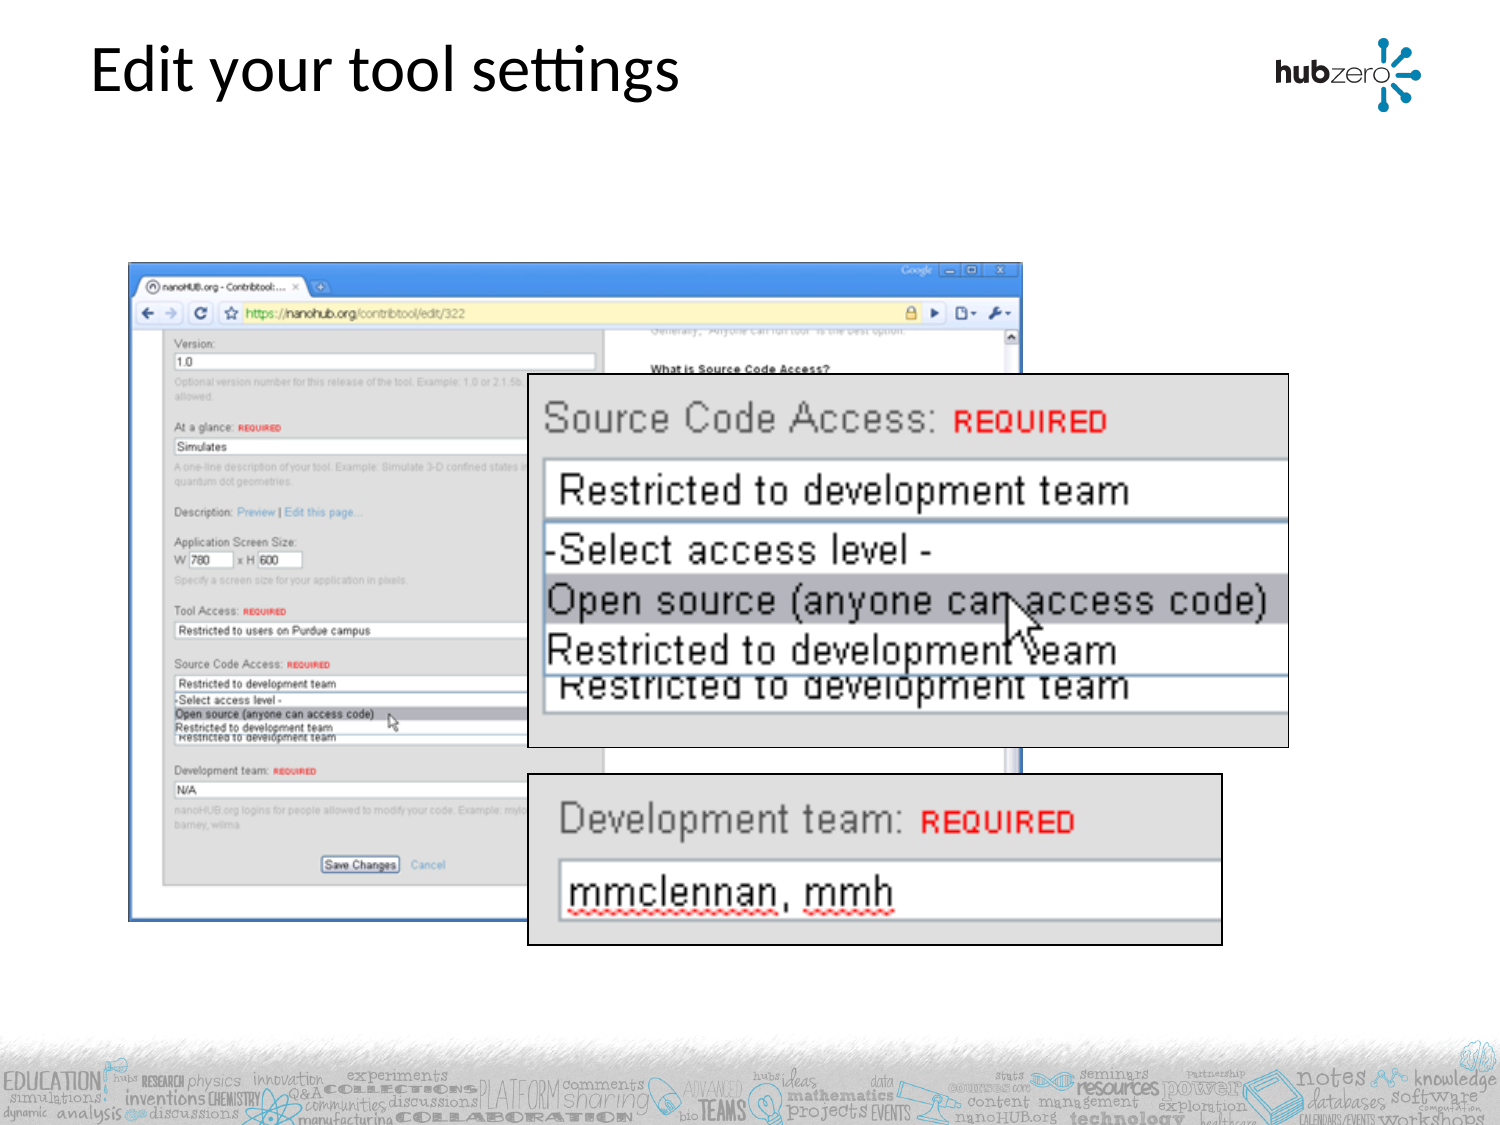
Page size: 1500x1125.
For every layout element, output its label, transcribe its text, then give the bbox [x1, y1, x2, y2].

picture [128, 262, 1023, 922]
picture [0, 1034, 1500, 1125]
picture [528, 774, 1222, 945]
picture [1272, 35, 1424, 115]
picture [528, 375, 1288, 747]
title Edit your tool settings [75, 12, 1249, 118]
